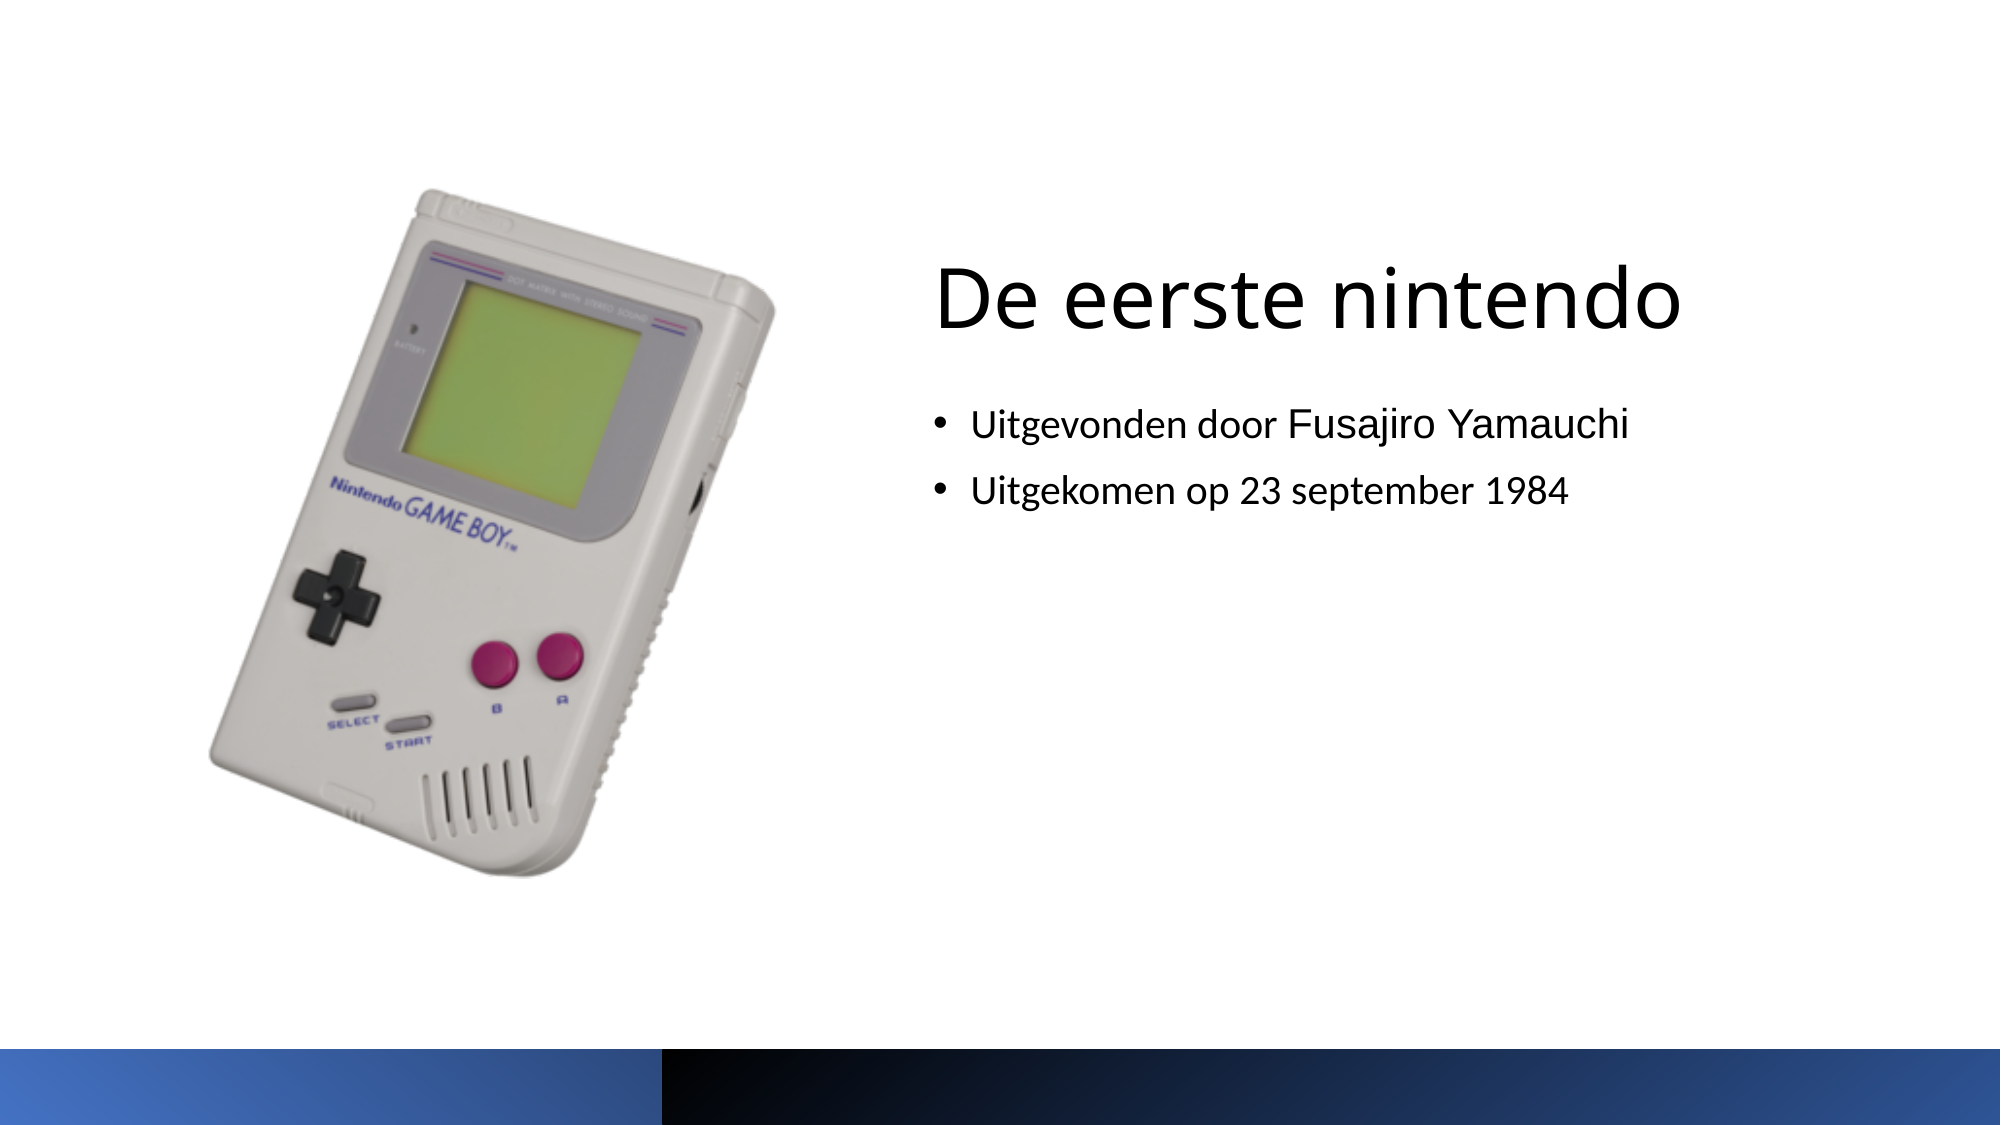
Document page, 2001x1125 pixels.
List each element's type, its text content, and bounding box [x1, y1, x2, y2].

text_box [0, 0, 2000, 1125]
title De eerste nintendo [918, 80, 1863, 354]
list Uitgevonden door Fusajiro Yamauchi Uitgekomen op 23 september 1984 [918, 394, 1863, 920]
picture [182, 150, 804, 904]
